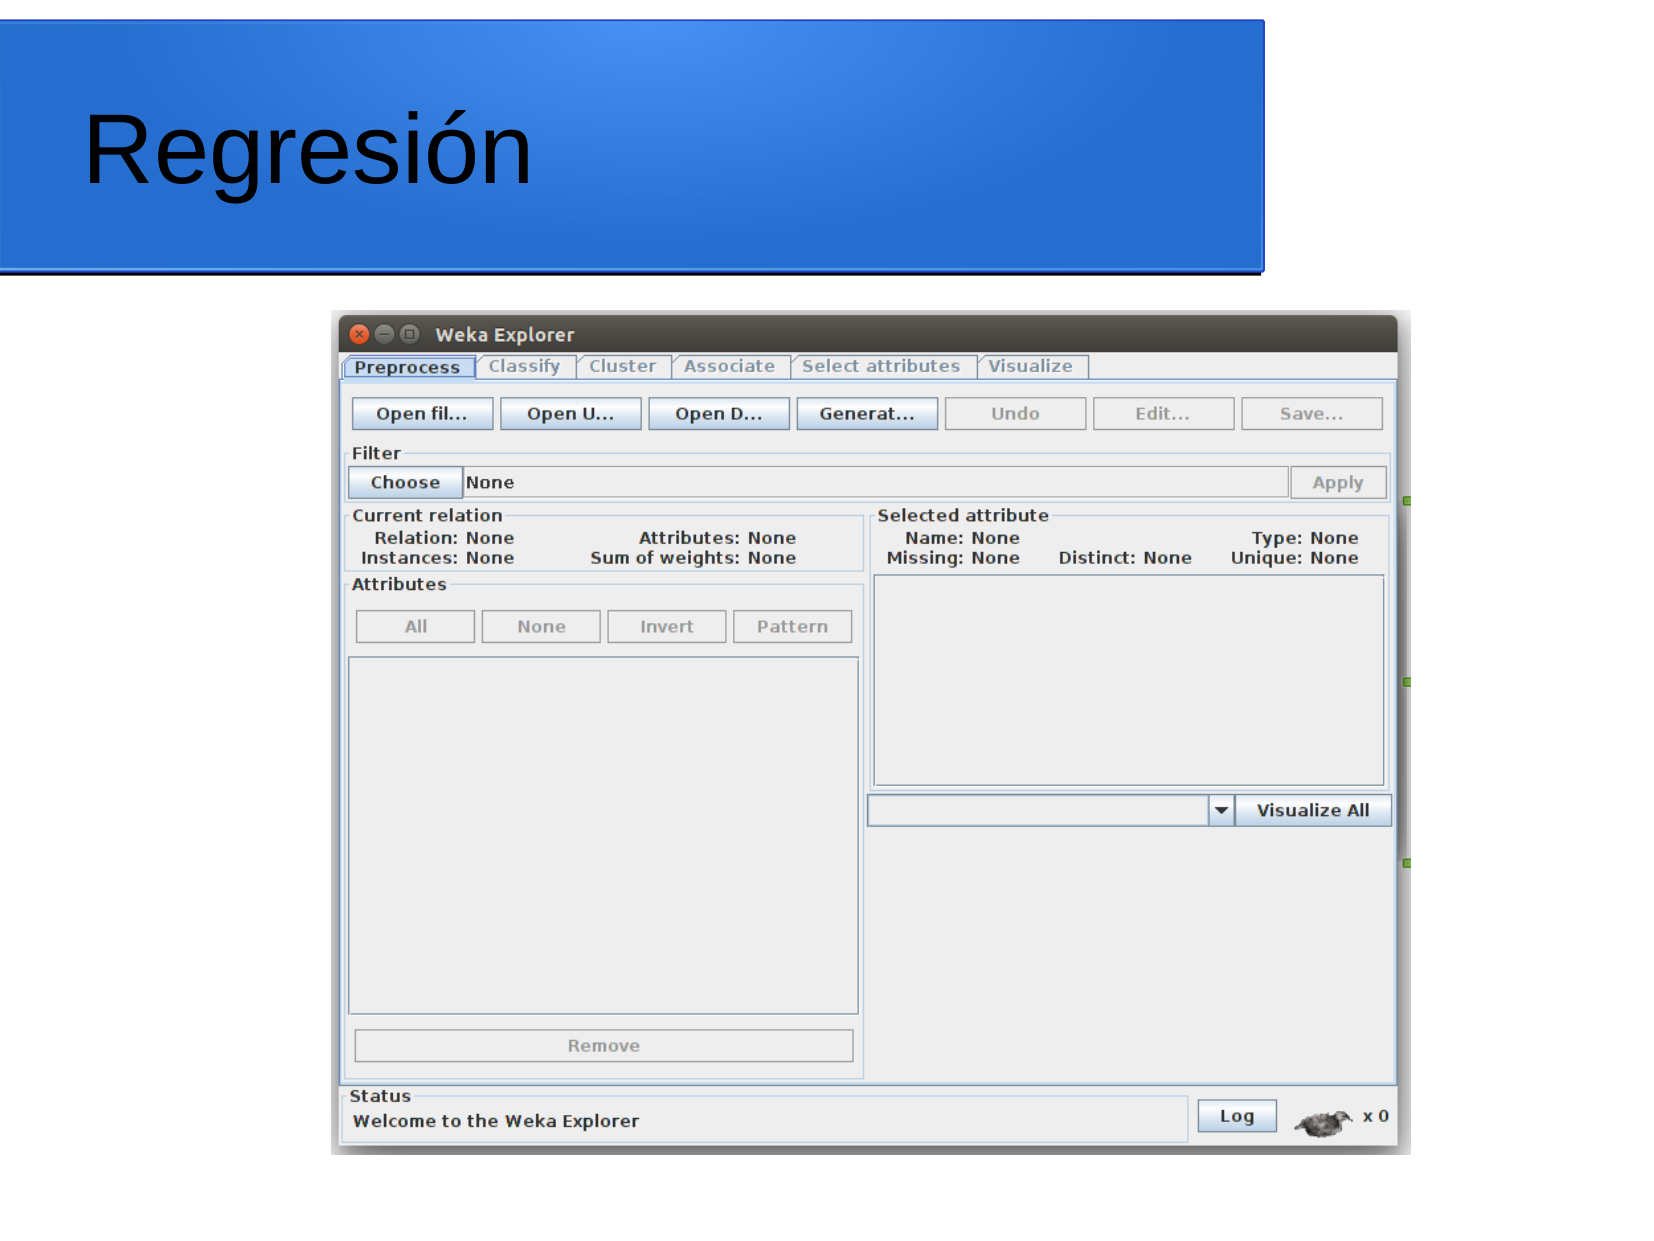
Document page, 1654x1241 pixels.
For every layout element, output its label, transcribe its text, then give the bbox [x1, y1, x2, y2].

picture [331, 310, 1411, 1156]
title Regresión [82, 47, 1235, 252]
